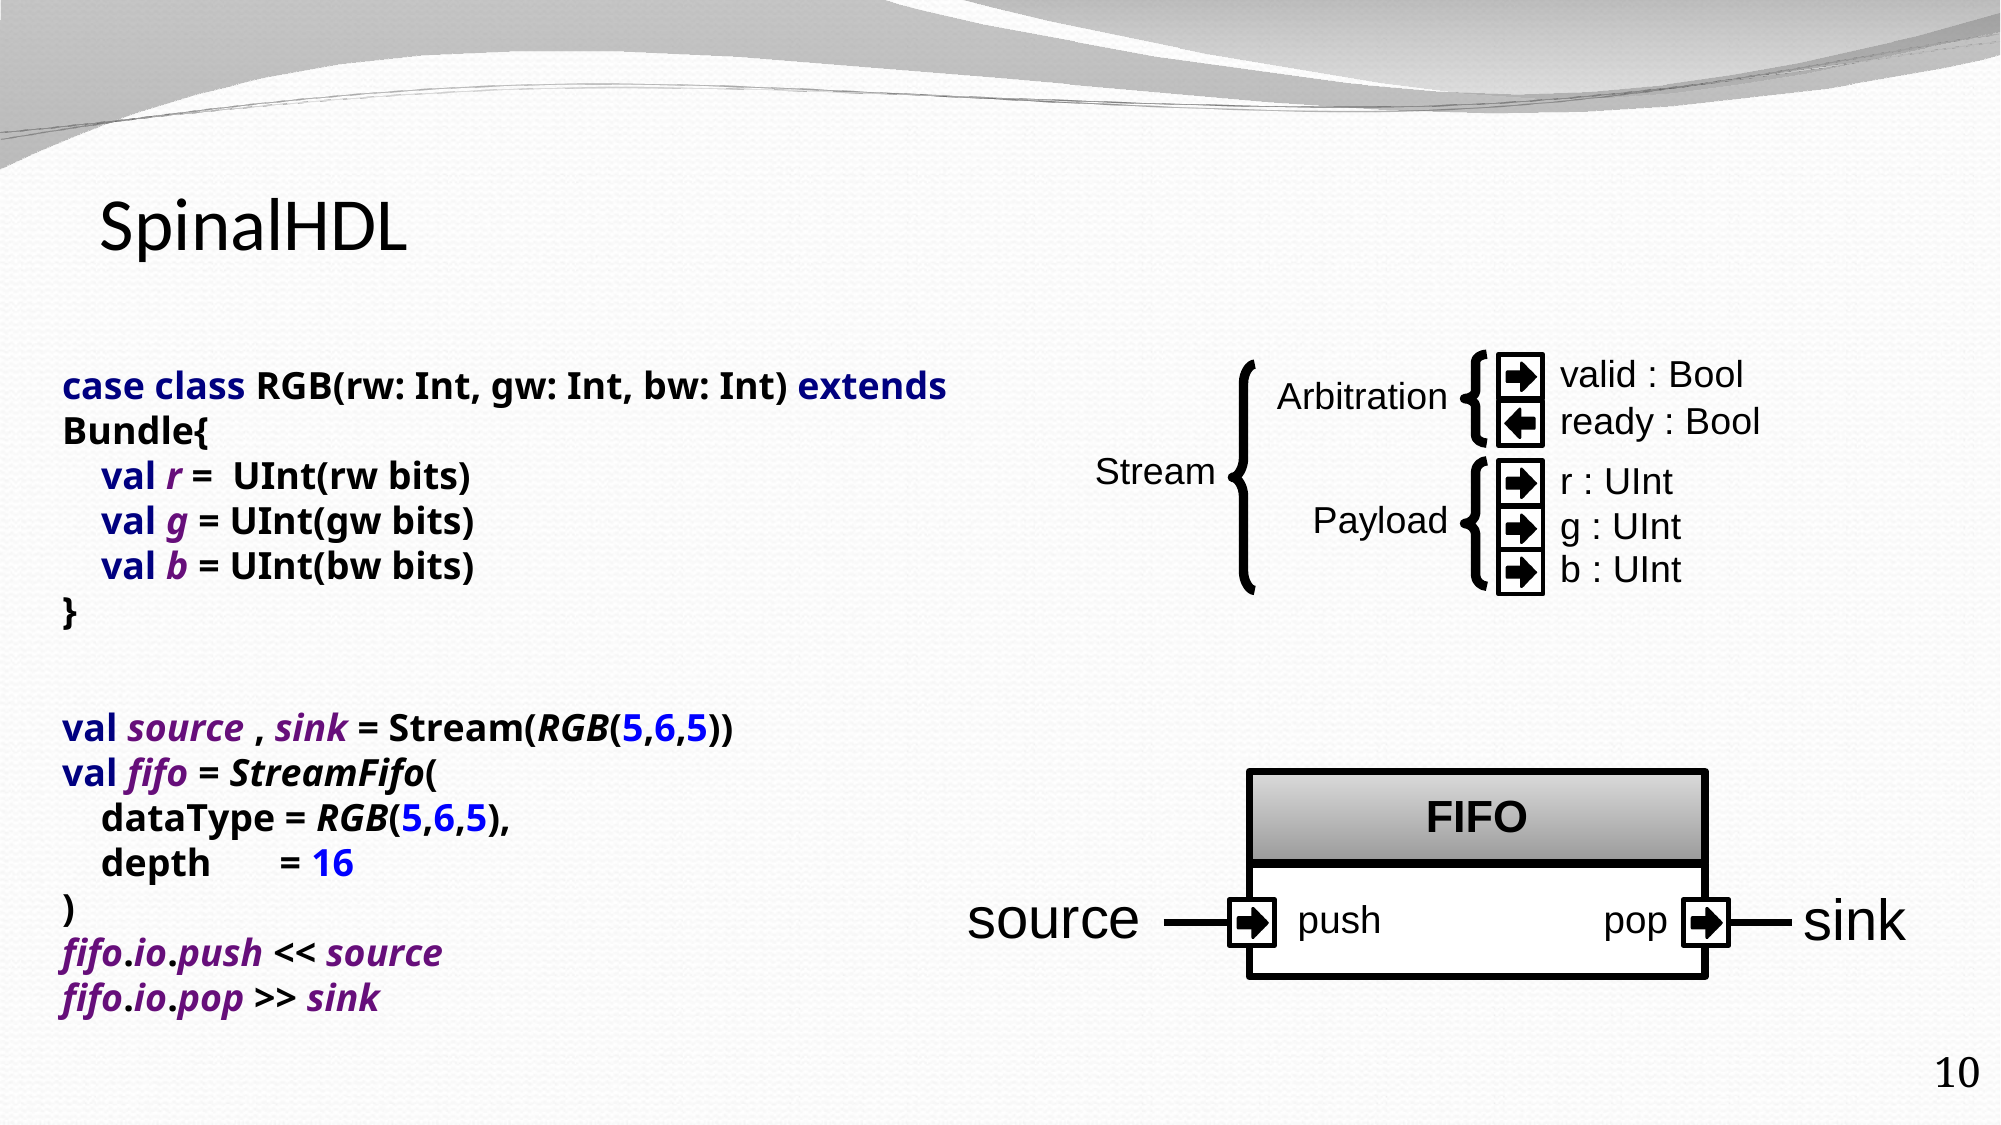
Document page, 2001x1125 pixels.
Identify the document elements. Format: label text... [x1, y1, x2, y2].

picture [0, 0, 2001, 1125]
title SpinalHDL [99, 78, 1985, 266]
text_box <numéro> [1813, 1042, 1981, 1103]
text_box case class RGB(rw: Int, gw: Int, bw: Int) extends Bundle{ val r = UInt(rw bits) val g = UInt(gw bits) val b = UInt(bw bits) } [47, 354, 1089, 1125]
